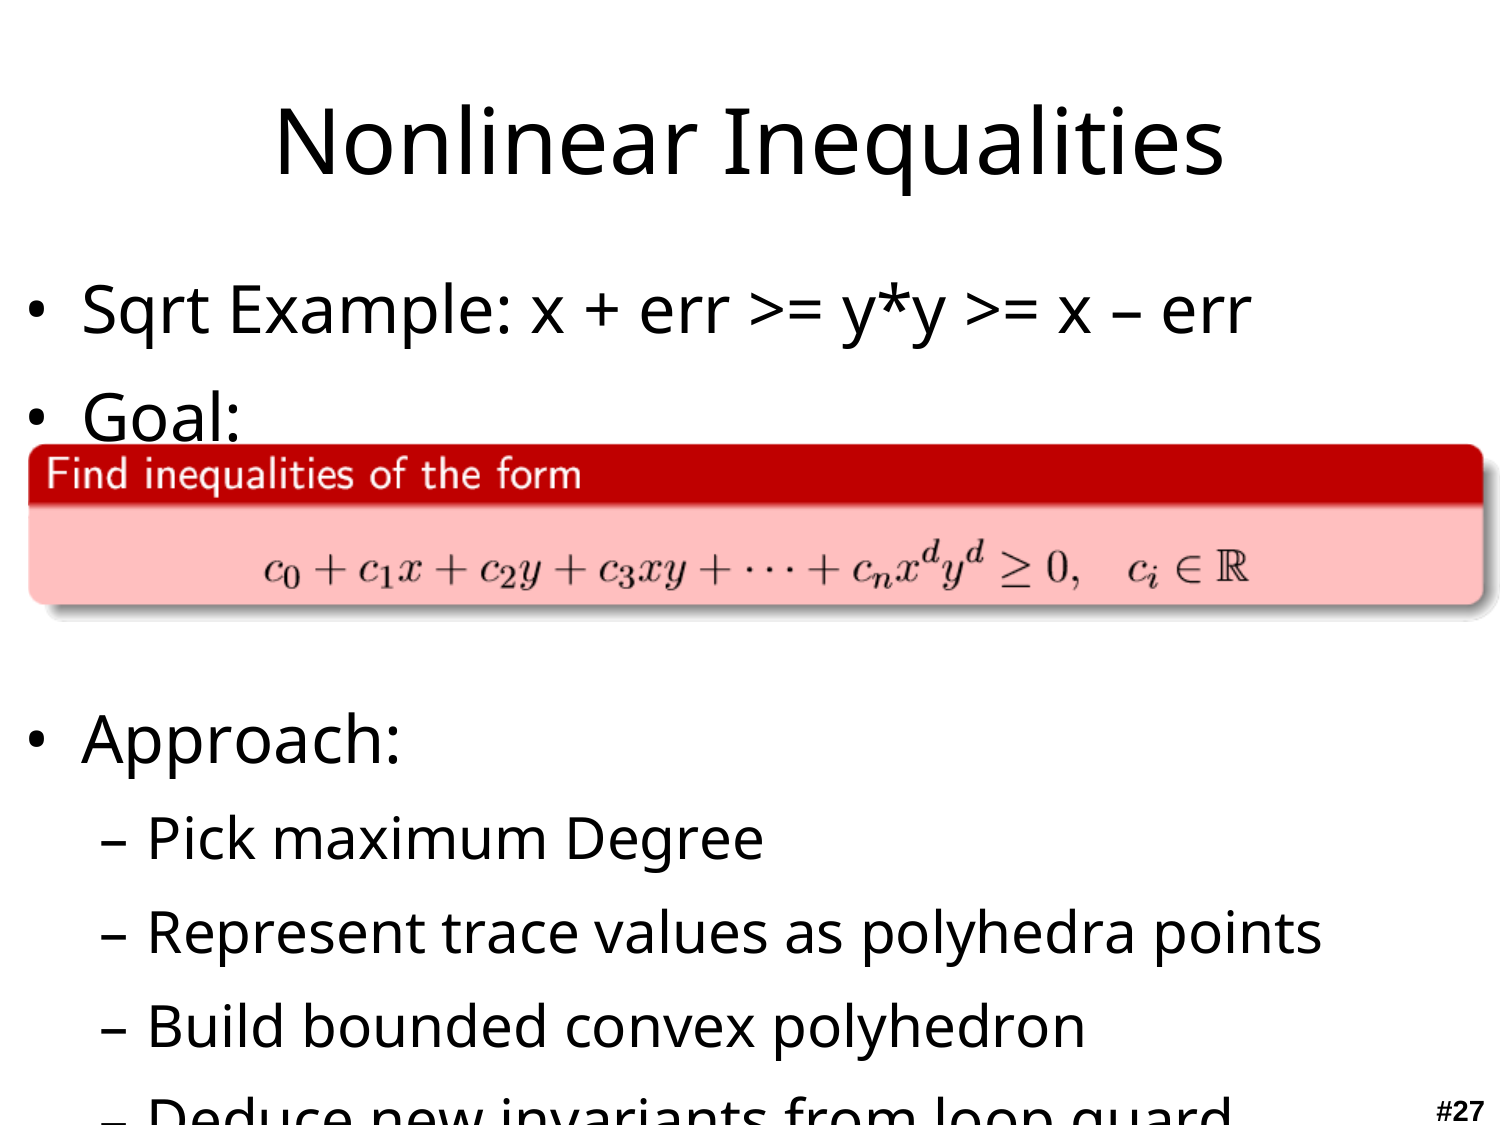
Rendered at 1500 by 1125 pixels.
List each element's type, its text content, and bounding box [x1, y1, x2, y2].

picture [28, 443, 1500, 622]
title Nonlinear Inequalities [24, 45, 1476, 233]
list Sqrt Example: x + err >= y*y >= x – err Goal: Approach: Pick maximum Degree Represent trace values as polyhedra points Build bounded convex polyhedron Deduce new invariants from loop guard [24, 262, 1476, 1101]
